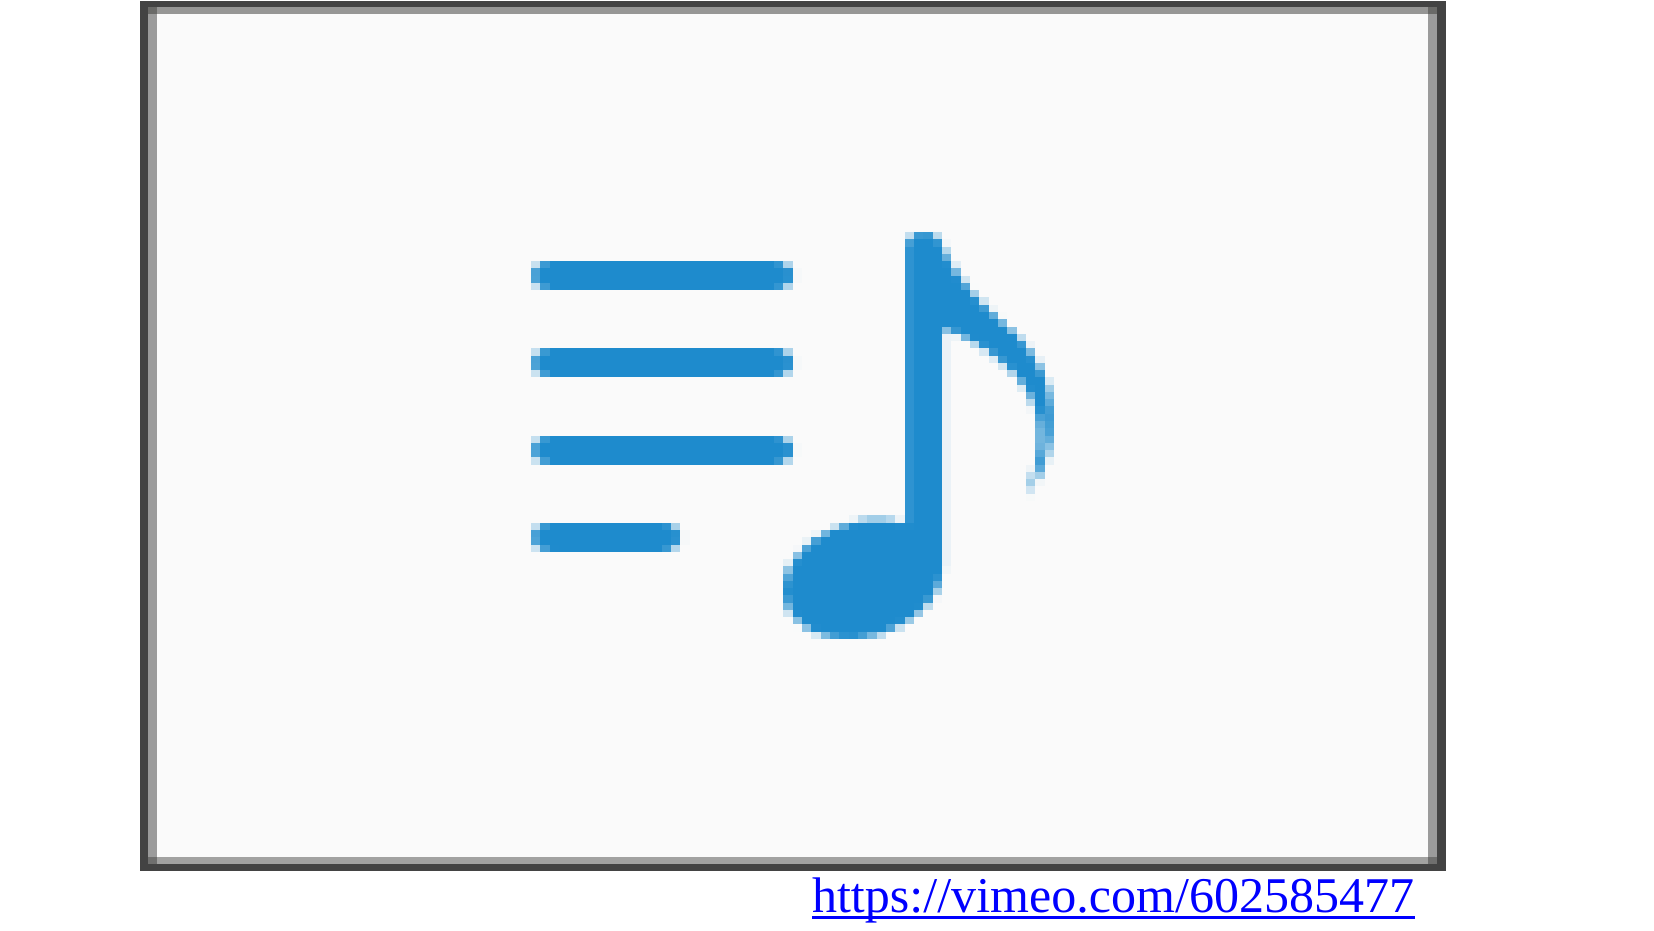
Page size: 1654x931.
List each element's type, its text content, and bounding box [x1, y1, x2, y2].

text_box [138, 0, 1447, 873]
text_box https://vimeo.com/602585477 [797, 855, 1636, 931]
